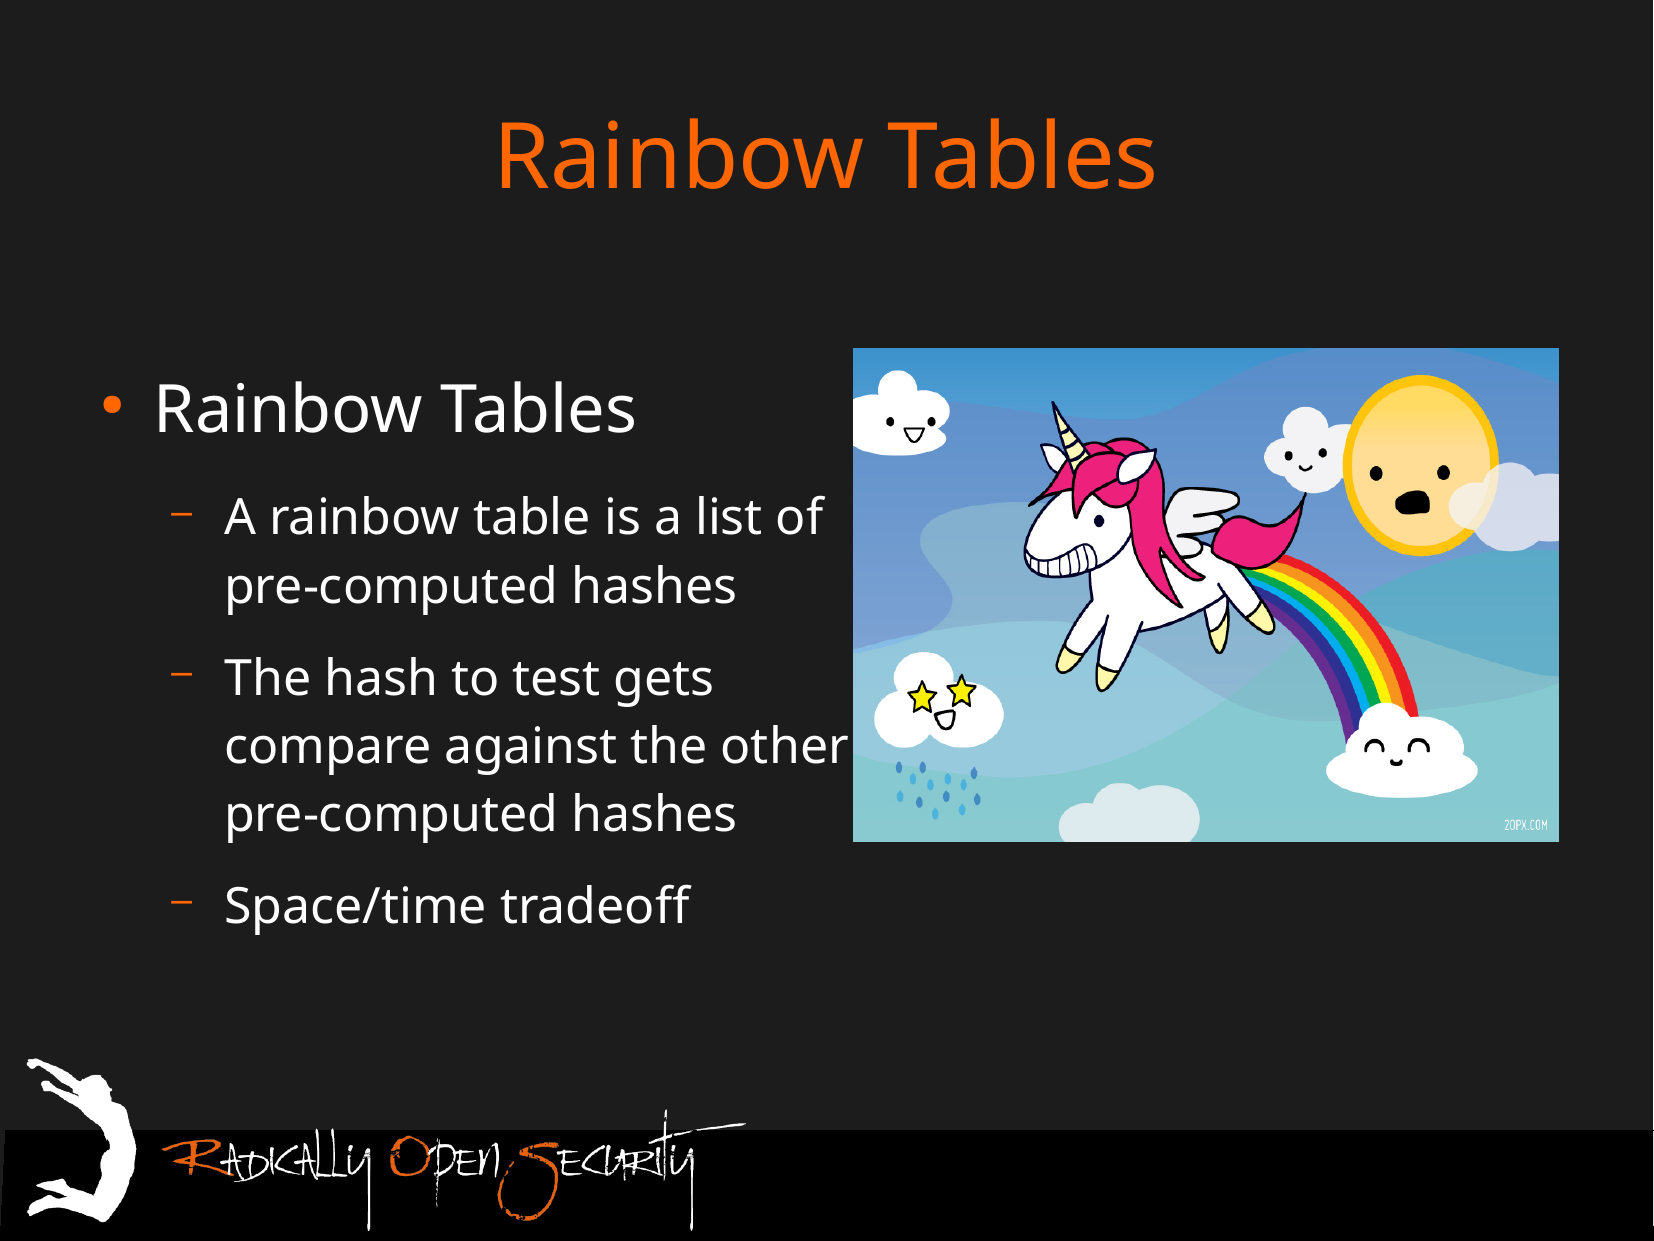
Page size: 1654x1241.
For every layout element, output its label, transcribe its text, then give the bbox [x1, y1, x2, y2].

picture [0, 1022, 778, 1241]
picture [853, 348, 1559, 842]
list Rainbow Tables A rainbow table is a list of pre-computed hashes The hash to test gets compare against the other pre-computed hashes Space/time tradeoff [82, 361, 880, 1021]
title Rainbow Tables [82, 49, 1571, 257]
